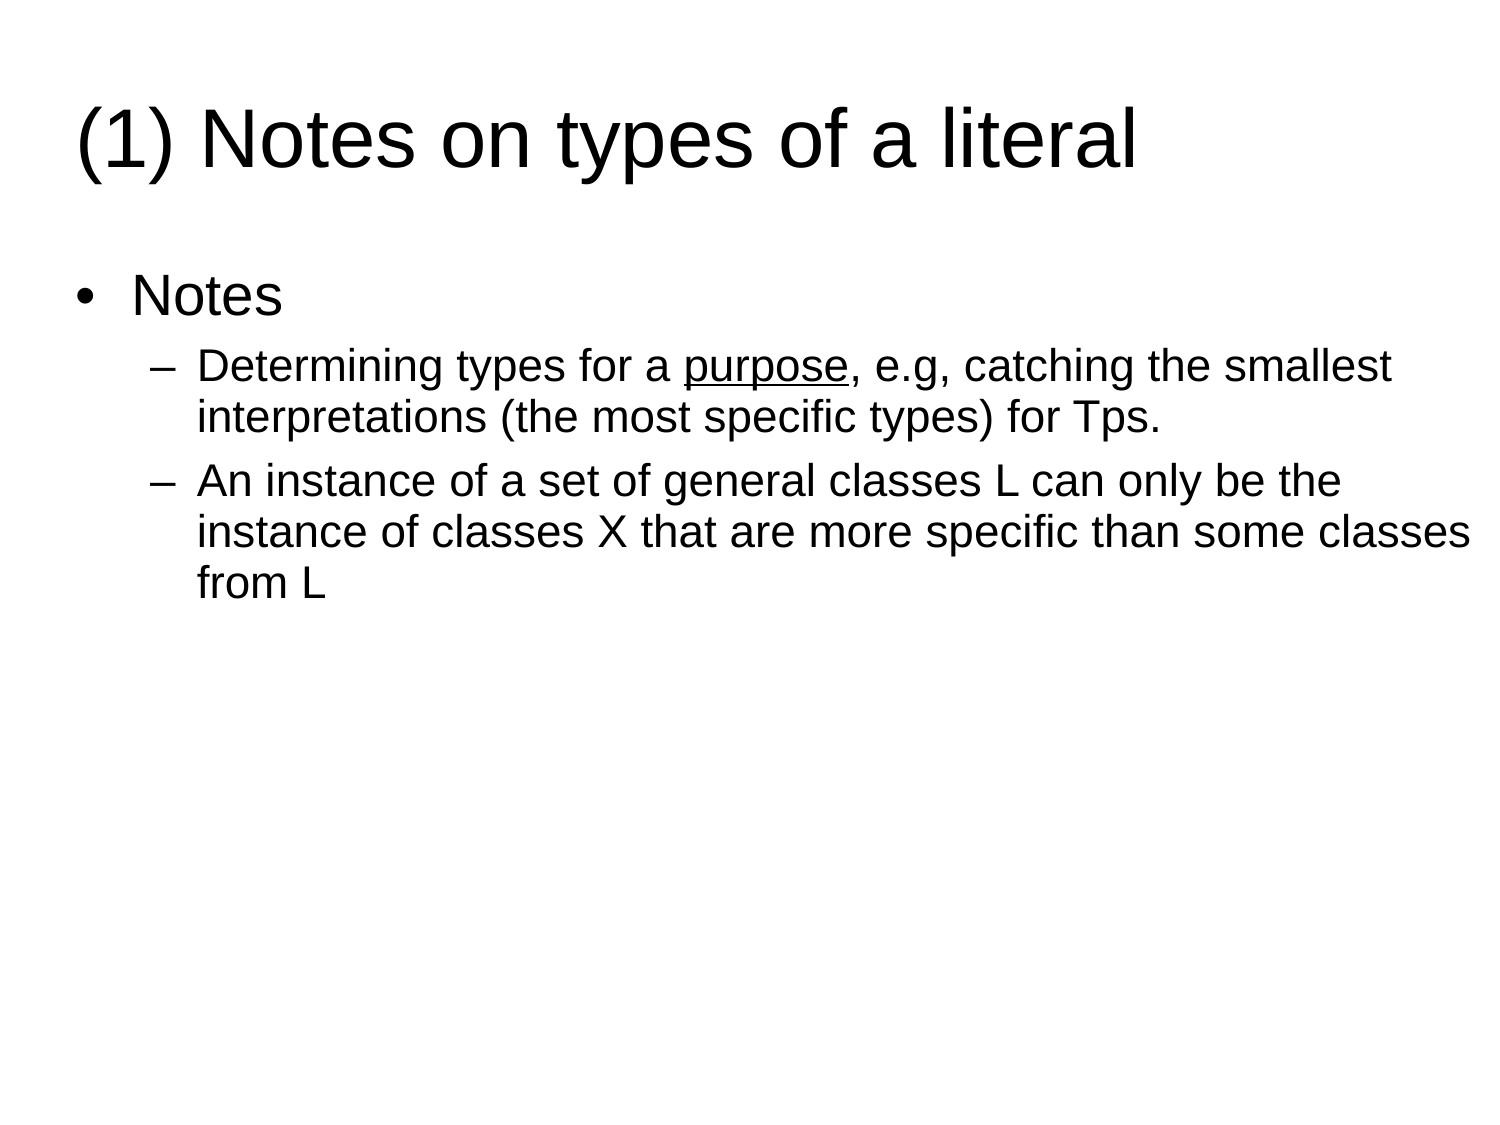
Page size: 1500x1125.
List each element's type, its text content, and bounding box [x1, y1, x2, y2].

list Notes Determining types for a purpose, e.g, catching the smallest interpretations (the most specific types) for Tps. An instance of a set of general classes L can only be the instance of classes X that are more specific than some classes from L [75, 262, 1477, 1025]
title (1) Notes on types of a literal [75, 45, 1426, 233]
